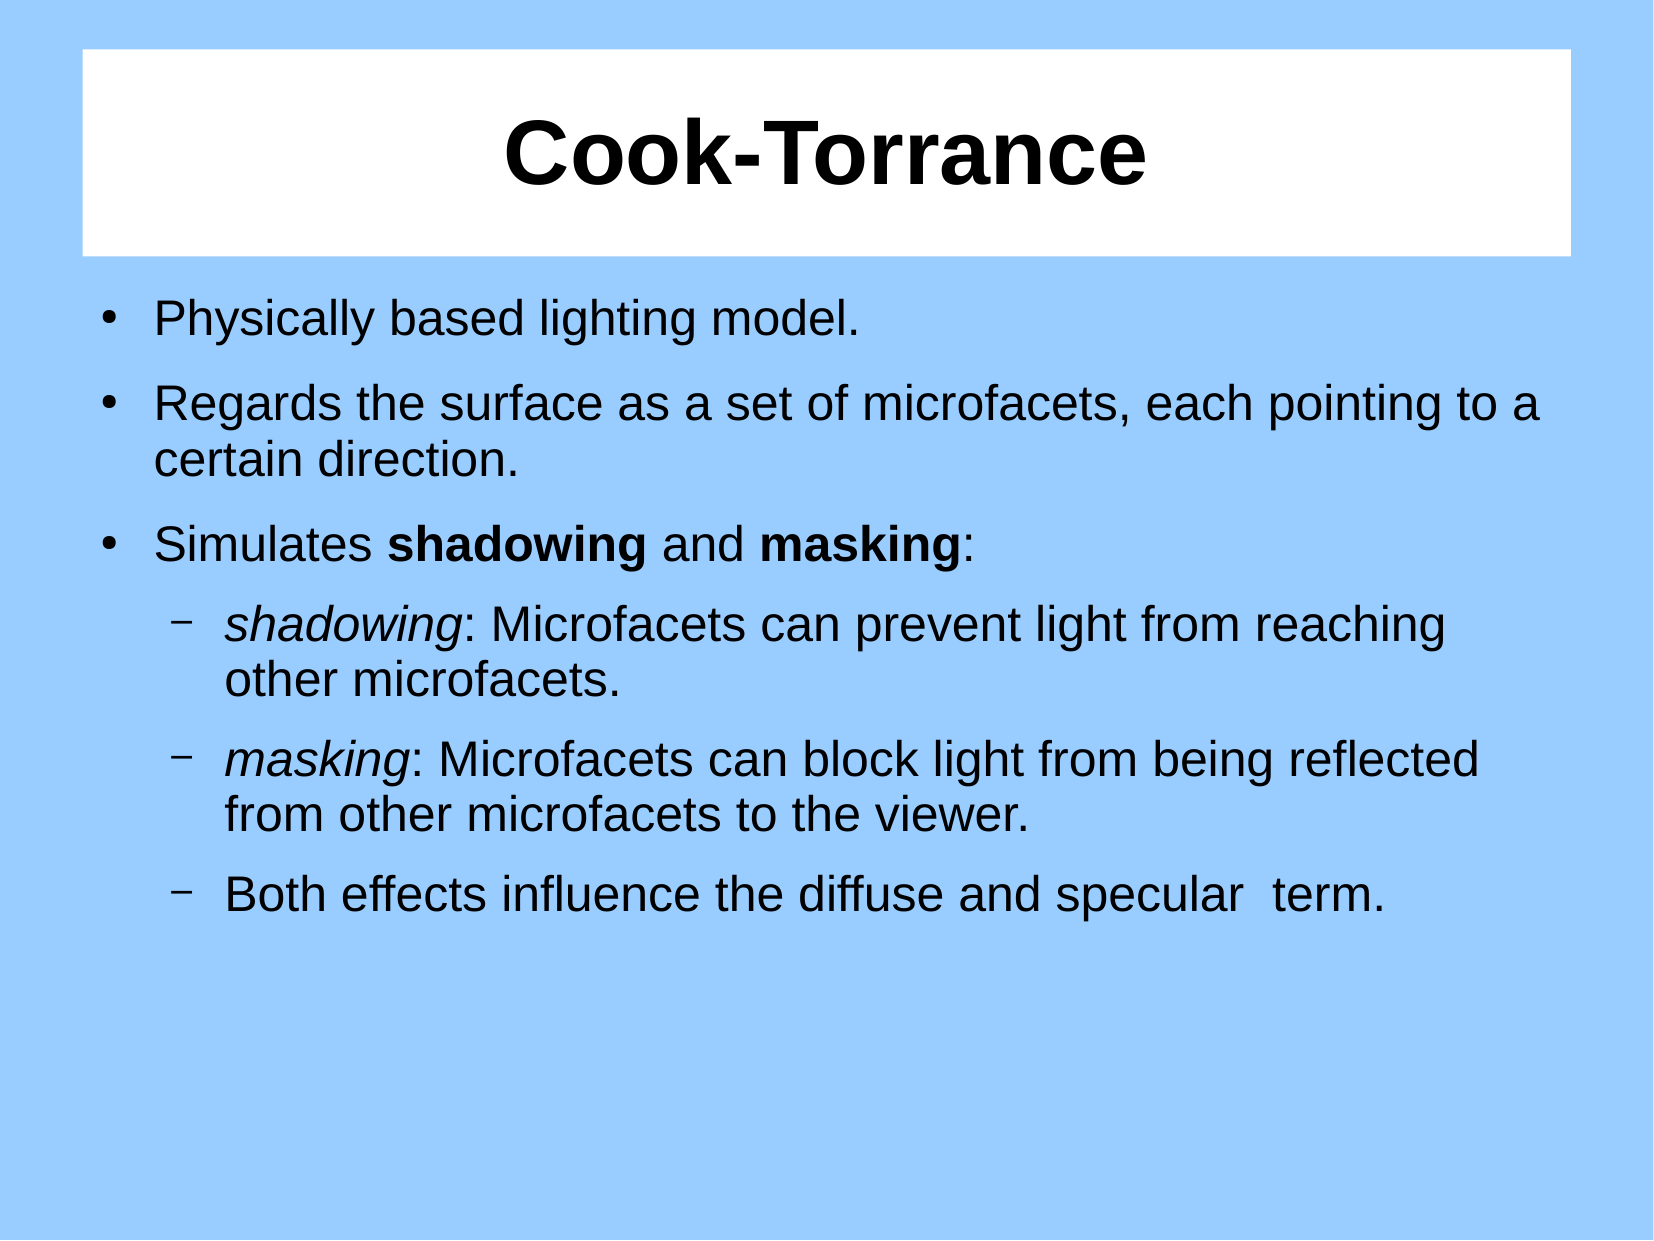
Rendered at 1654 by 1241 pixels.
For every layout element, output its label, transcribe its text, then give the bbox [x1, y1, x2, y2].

list Physically based lighting model. Regards the surface as a set of microfacets, each pointing to a certain direction. Simulates shadowing and masking: shadowing: Microfacets can prevent light from reaching other microfacets. masking: Microfacets can block light from being reflected from other microfacets to the viewer. Both effects influence the diffuse and specular term. [82, 290, 1571, 1170]
title Cook-Torrance [82, 49, 1571, 257]
